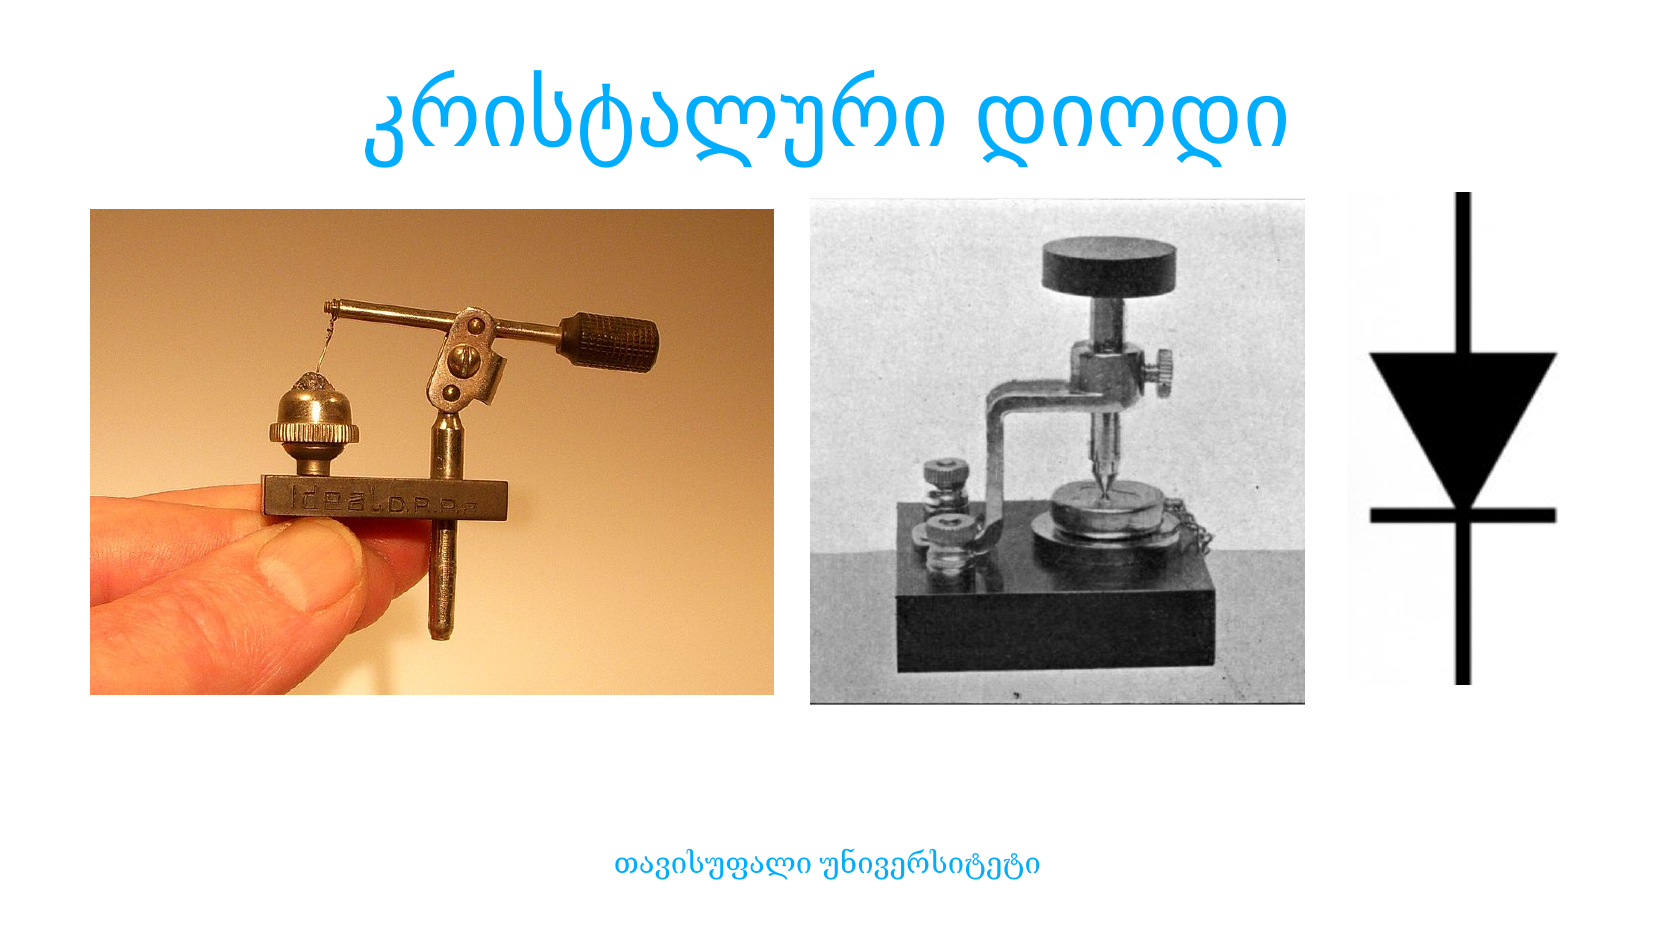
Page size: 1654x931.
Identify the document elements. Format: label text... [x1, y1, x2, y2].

title კრისტალური დიოდი [82, 37, 1571, 193]
picture [0, 0, 1654, 931]
